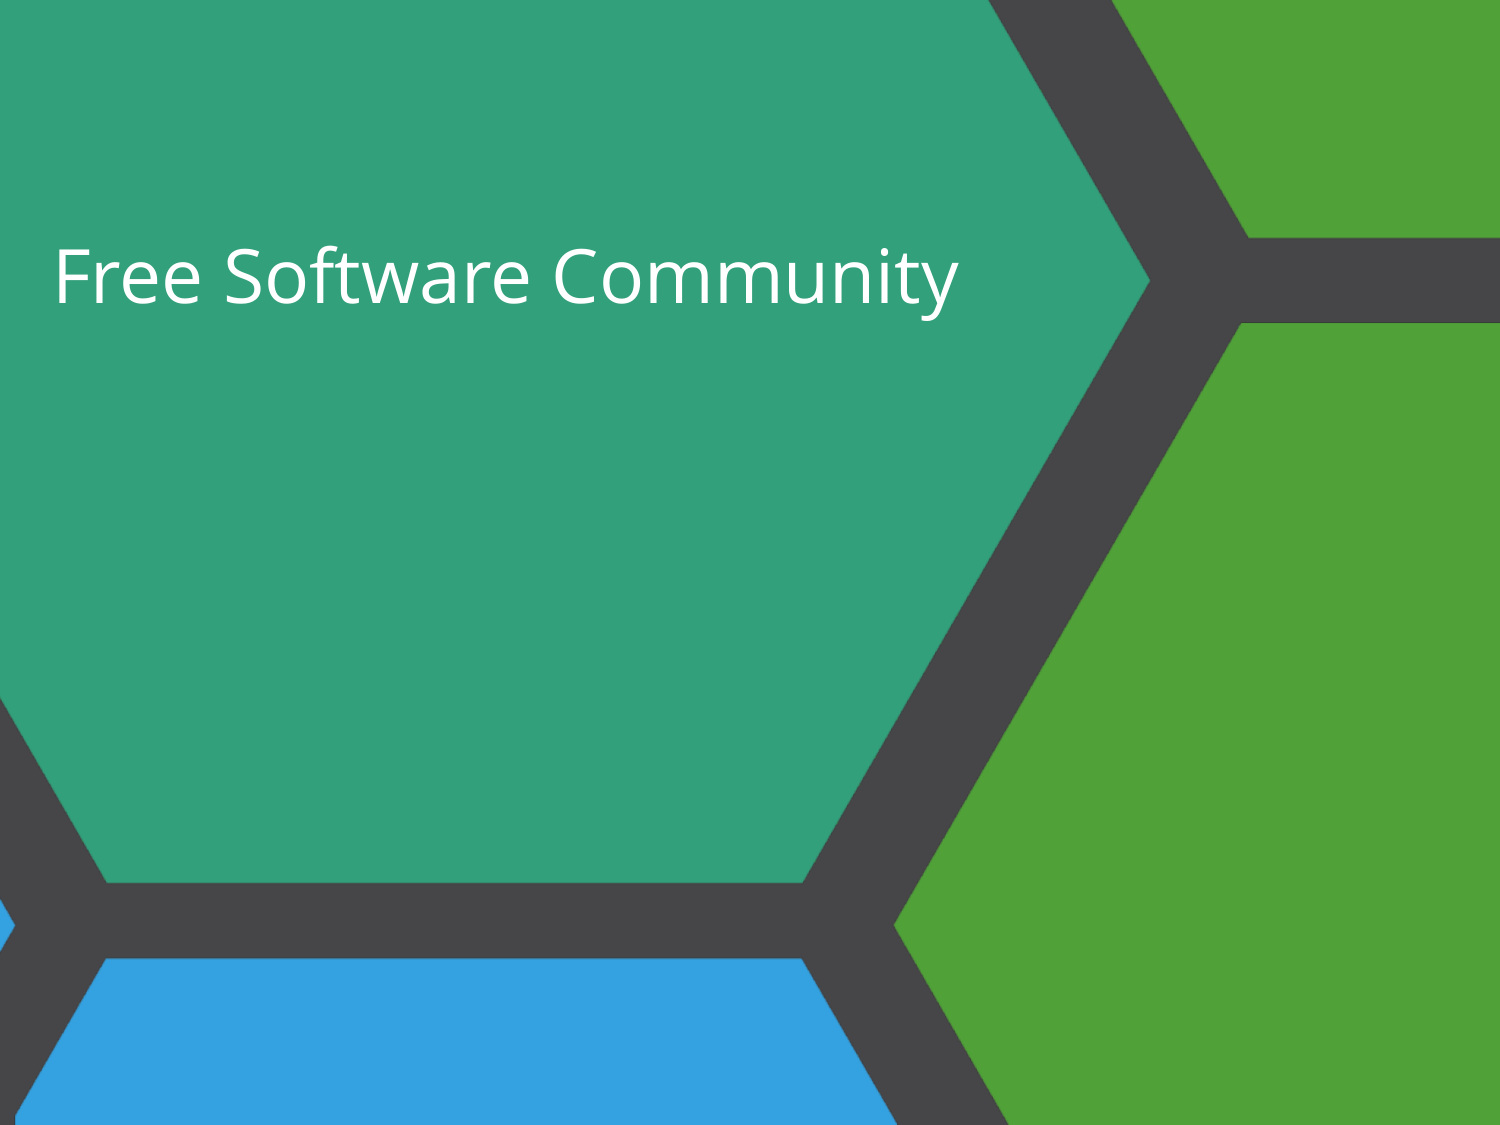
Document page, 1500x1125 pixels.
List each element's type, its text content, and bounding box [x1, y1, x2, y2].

picture [0, 0, 1500, 1125]
title Free Software Community [52, 147, 1099, 401]
